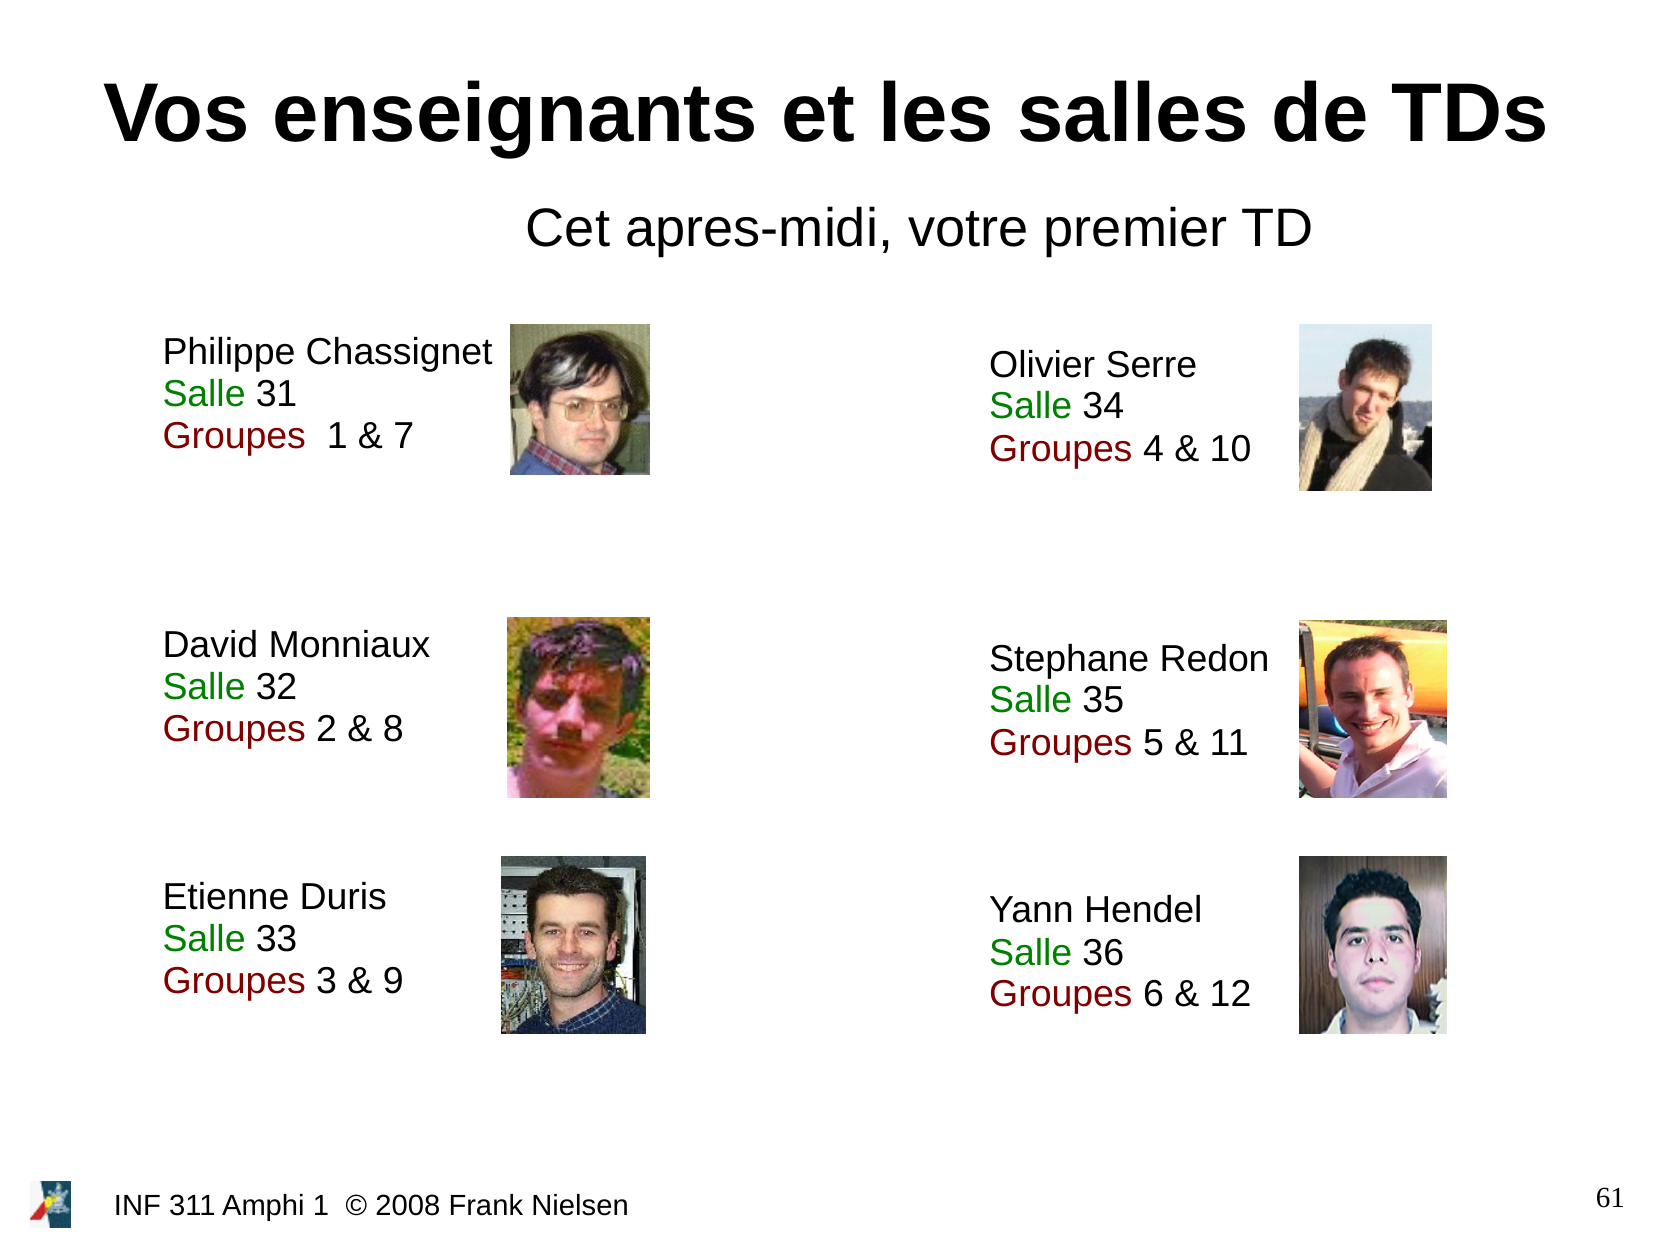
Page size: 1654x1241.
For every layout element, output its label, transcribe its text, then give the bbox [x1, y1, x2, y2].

text_box Olivier Serre Salle 34 Groupes 4 & 10 Stephane Redon Salle 35 Groupes 5 & 11 Yann Hendel Salle 36 Groupes 6 & 12 [974, 335, 1418, 1024]
picture [1299, 856, 1447, 1034]
picture [1299, 324, 1432, 491]
picture [1299, 620, 1447, 798]
text_box Vos enseignants et les salles de TDs [88, 59, 1565, 167]
picture [29, 1181, 71, 1228]
text_box Philippe Chassignet Salle 31 Groupes 1 & 7 David Monniaux Salle 32 Groupes 2 & 8 Etienne Duris Salle 33 Groupes 3 & 9 [147, 322, 508, 1011]
text_box Cet apres-midi, votre premier TD [510, 190, 1330, 266]
picture [507, 617, 650, 798]
picture [510, 324, 650, 475]
picture [501, 856, 646, 1034]
